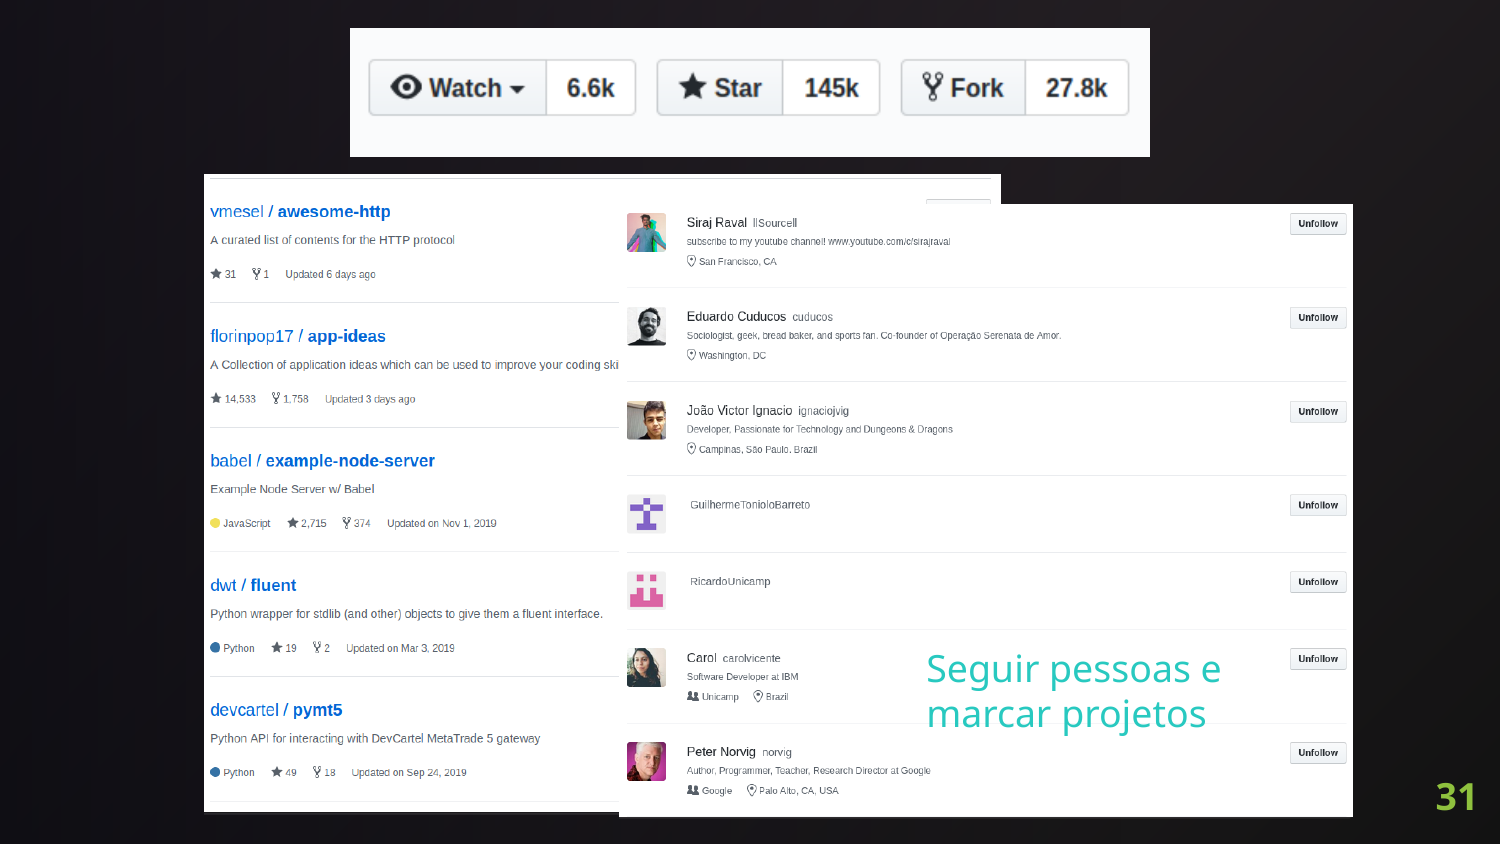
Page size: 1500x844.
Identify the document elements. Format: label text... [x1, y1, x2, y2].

text_box Seguir pessoas e marcar projetos [911, 630, 1331, 753]
slide_number <number> [1407, 752, 1494, 844]
picture [350, 28, 1150, 157]
picture [204, 174, 1353, 817]
